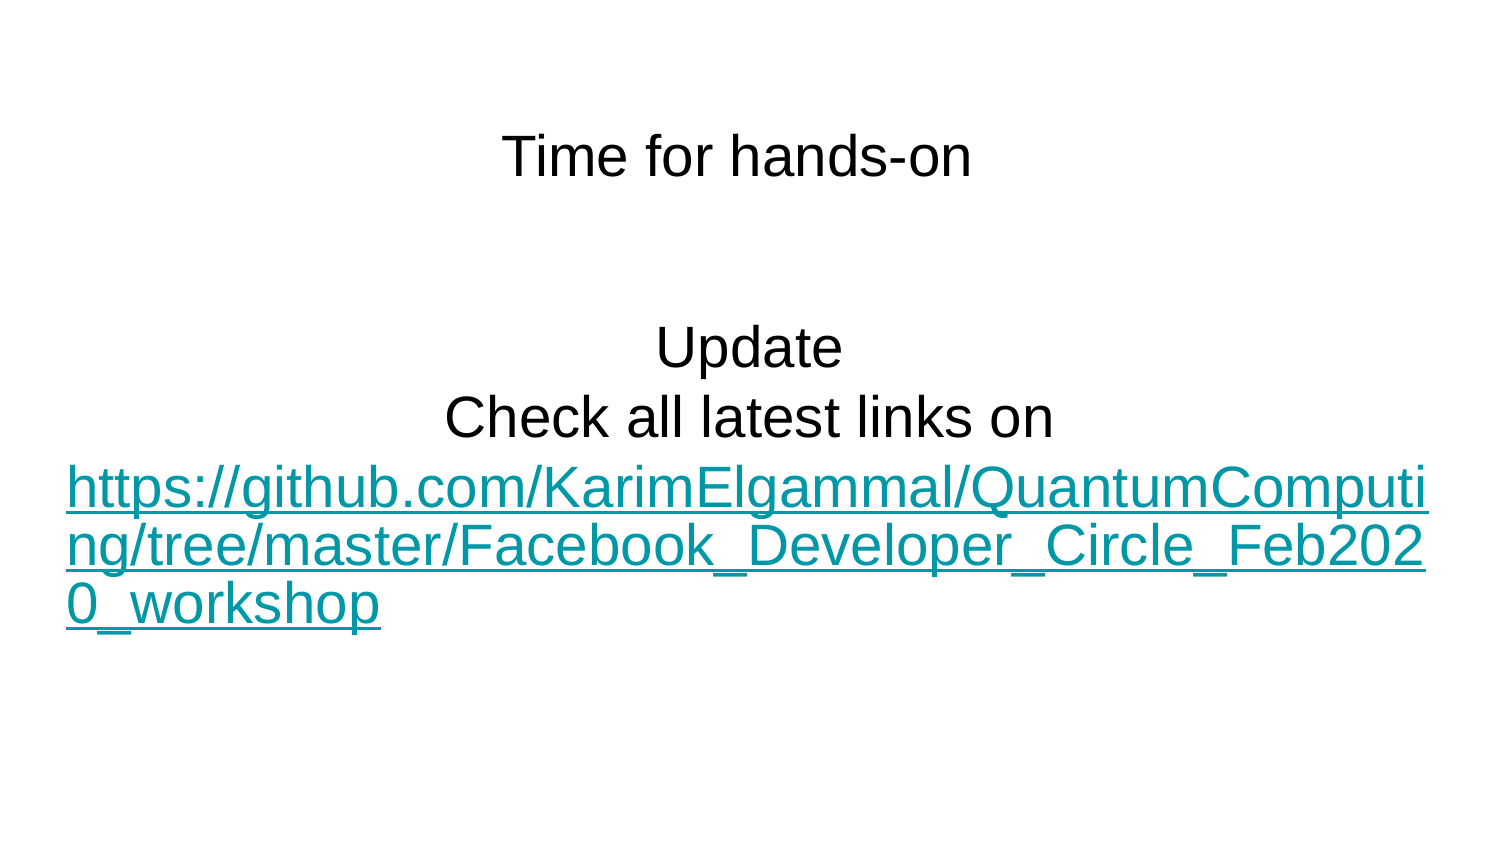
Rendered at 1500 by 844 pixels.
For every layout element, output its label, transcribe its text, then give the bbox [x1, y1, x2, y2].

title Time for hands-on [38, 102, 1437, 197]
title Update Check all latest links on https://github.com/KarimElgammal/QuantumComputing/tree/master/Facebook_Developer_Circle_Feb2020_workshop [51, 293, 1449, 388]
